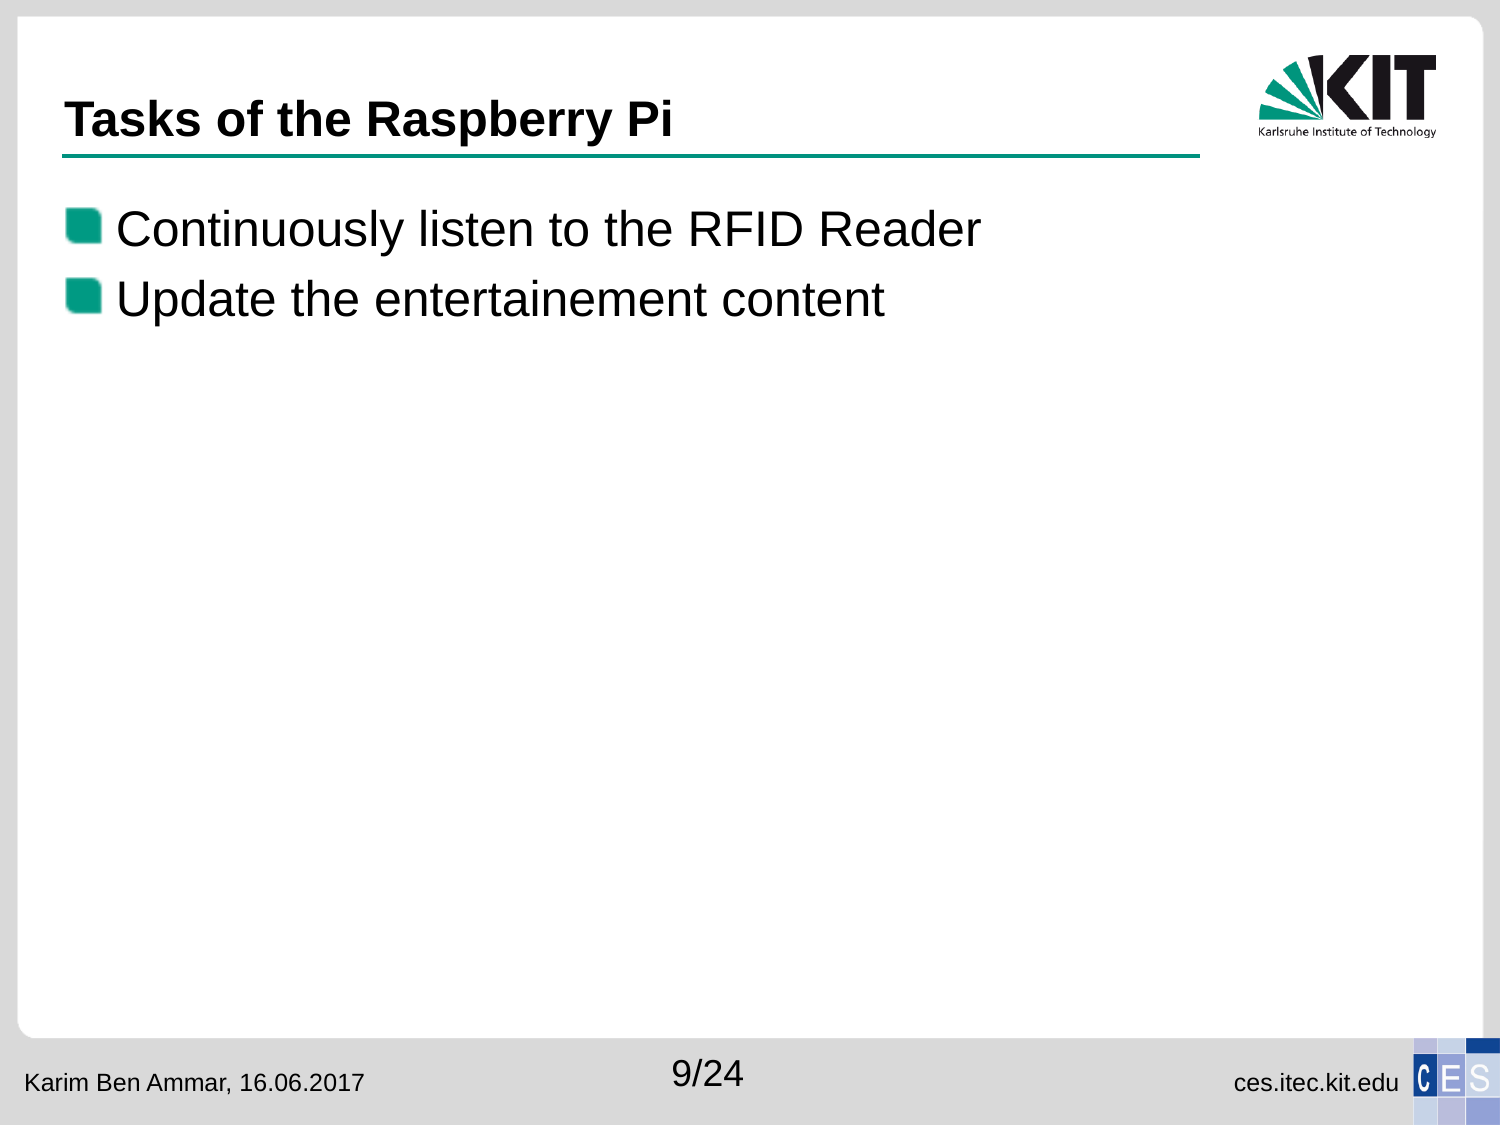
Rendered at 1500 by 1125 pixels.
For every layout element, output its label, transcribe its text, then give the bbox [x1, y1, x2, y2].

picture [0, 0, 1500, 1125]
list Continuously listen to the RFID Reader Update the entertainement content [64, 196, 1426, 1000]
text_box 9/24 [656, 1045, 775, 1117]
title Tasks of the Raspberry Pi [64, 54, 1198, 147]
